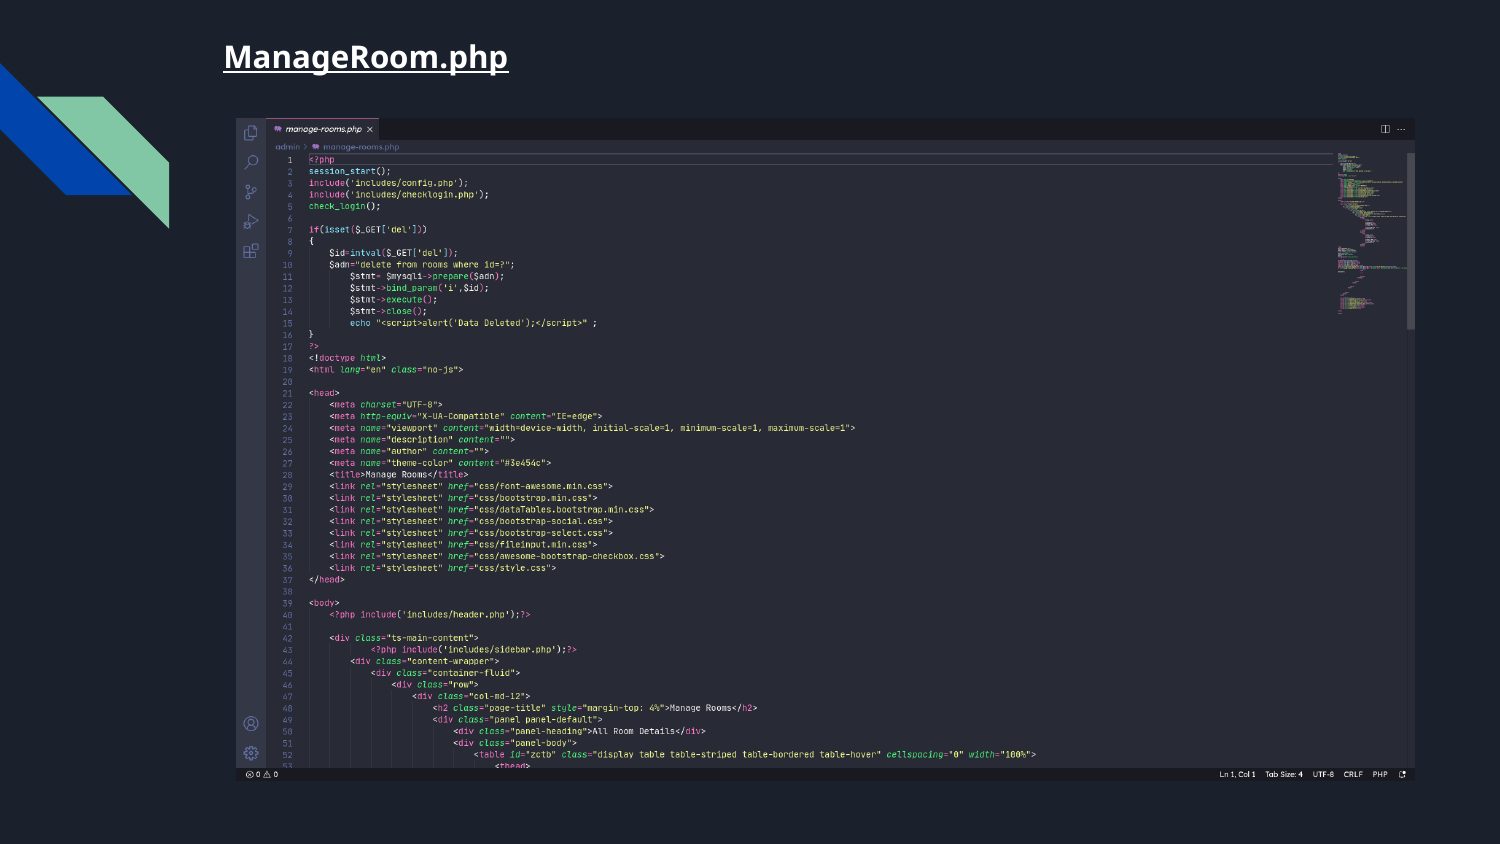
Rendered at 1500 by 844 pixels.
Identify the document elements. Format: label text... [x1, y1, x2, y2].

picture [236, 118, 1415, 781]
text_box ManageRoom.php [208, 29, 679, 84]
